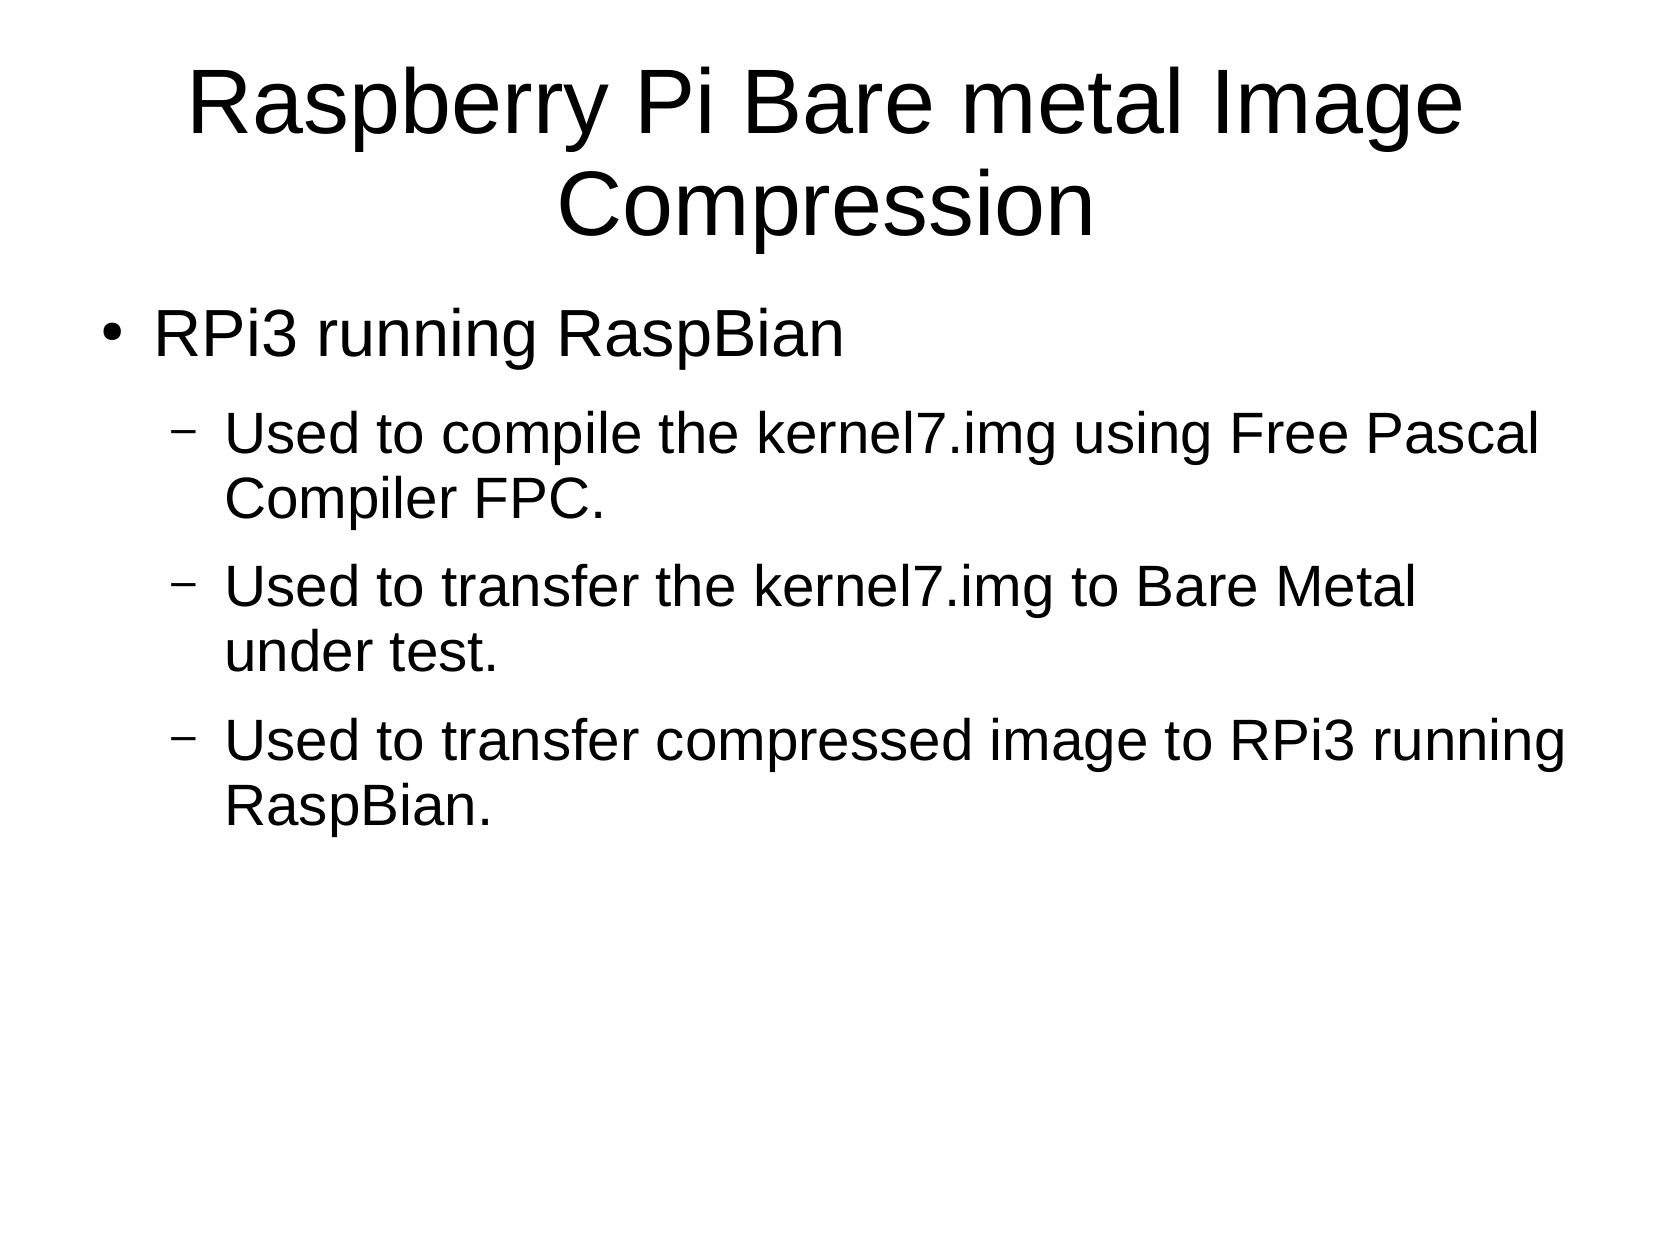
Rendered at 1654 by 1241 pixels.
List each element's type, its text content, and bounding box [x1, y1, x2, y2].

title Raspberry Pi Bare metal Image Compression [82, 49, 1571, 257]
list RPi3 running RaspBian Used to compile the kernel7.img using Free Pascal Compiler FPC. Used to transfer the kernel7.img to Bare Metal under test. Used to transfer compressed image to RPi3 running RaspBian. [82, 296, 1571, 1016]
